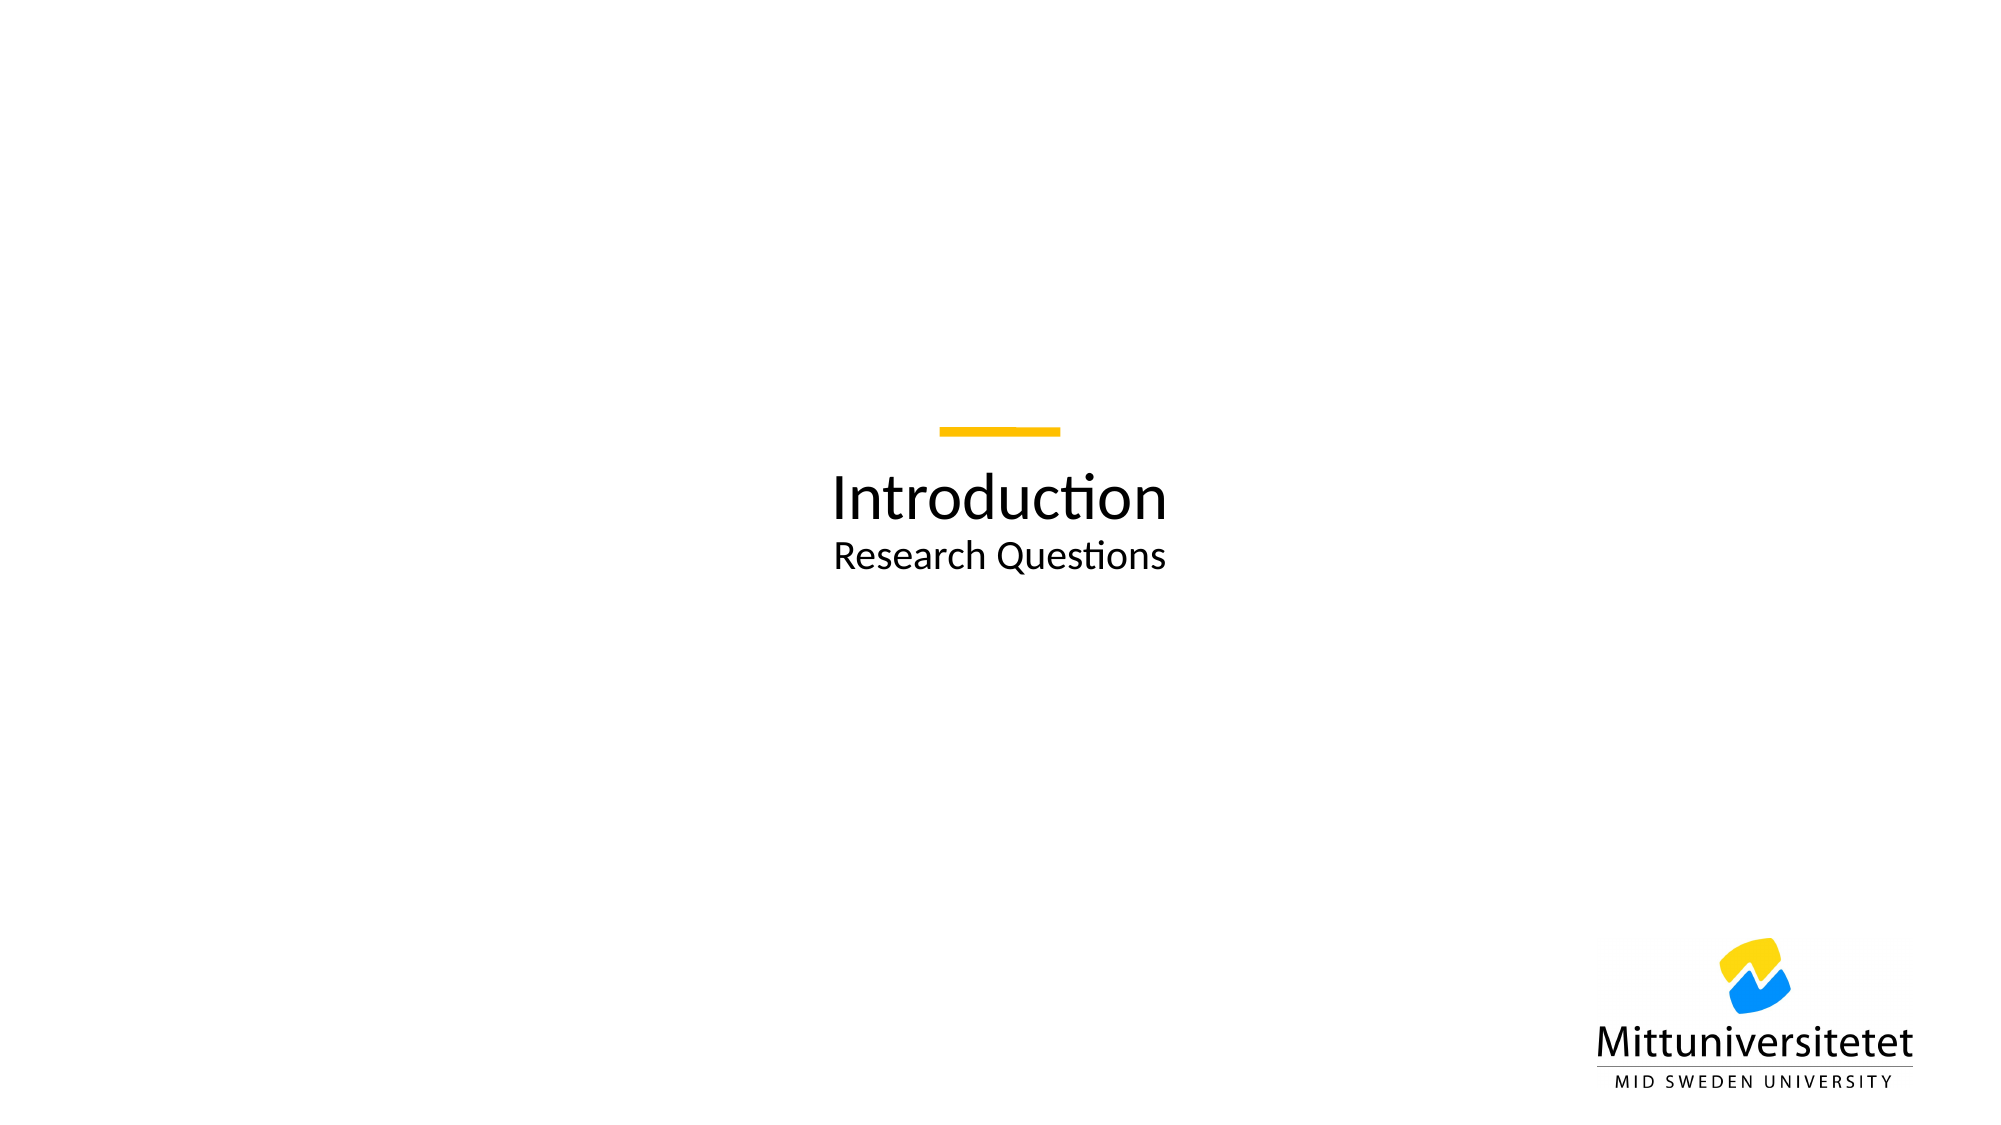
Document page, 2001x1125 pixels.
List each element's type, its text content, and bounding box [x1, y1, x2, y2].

title Introduction Research Questions [314, 454, 1686, 614]
picture [1597, 938, 1913, 1088]
